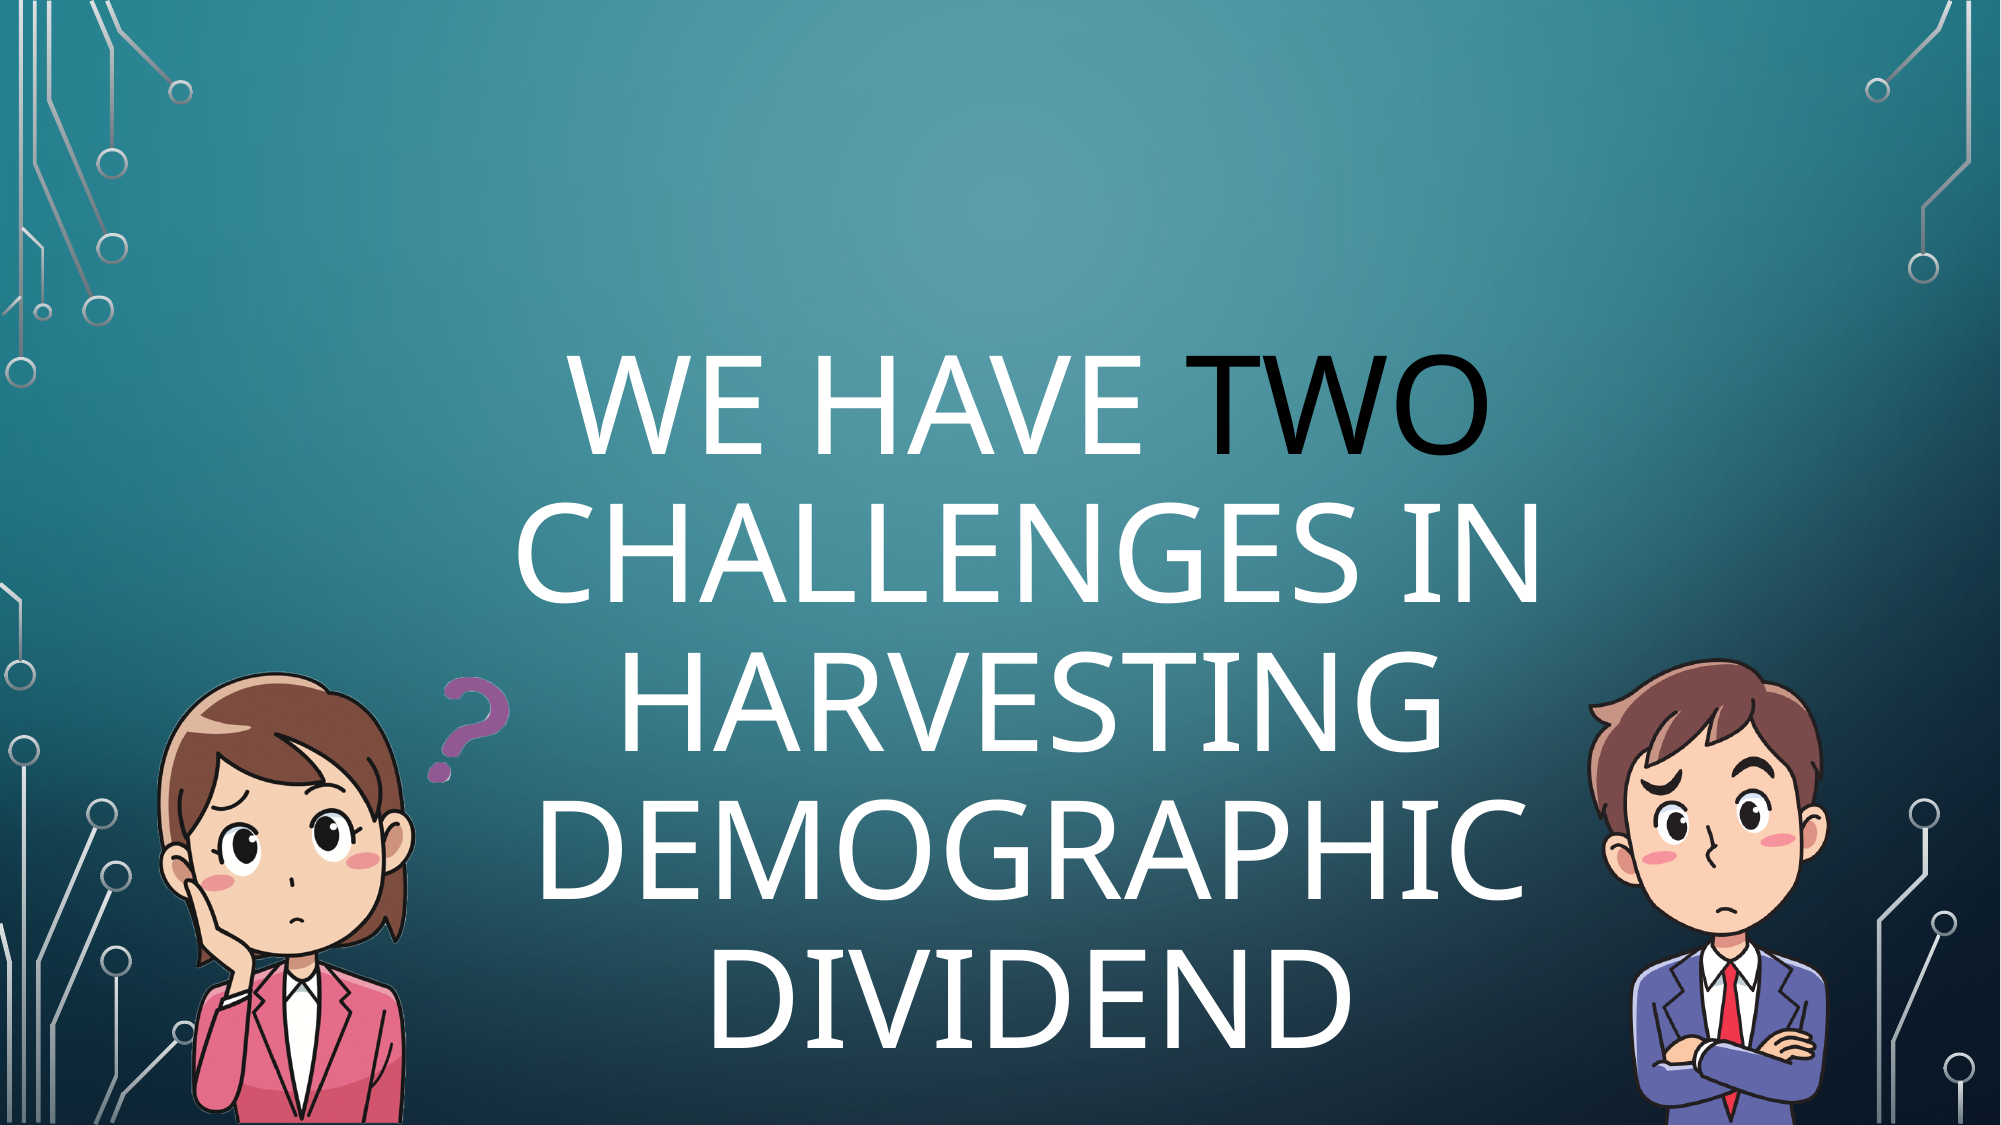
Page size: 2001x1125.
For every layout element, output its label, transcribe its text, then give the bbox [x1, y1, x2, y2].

picture [1584, 655, 1833, 1125]
picture [137, 584, 548, 1125]
title We have two challenges in harvesting demographic dividend [218, 328, 1844, 571]
